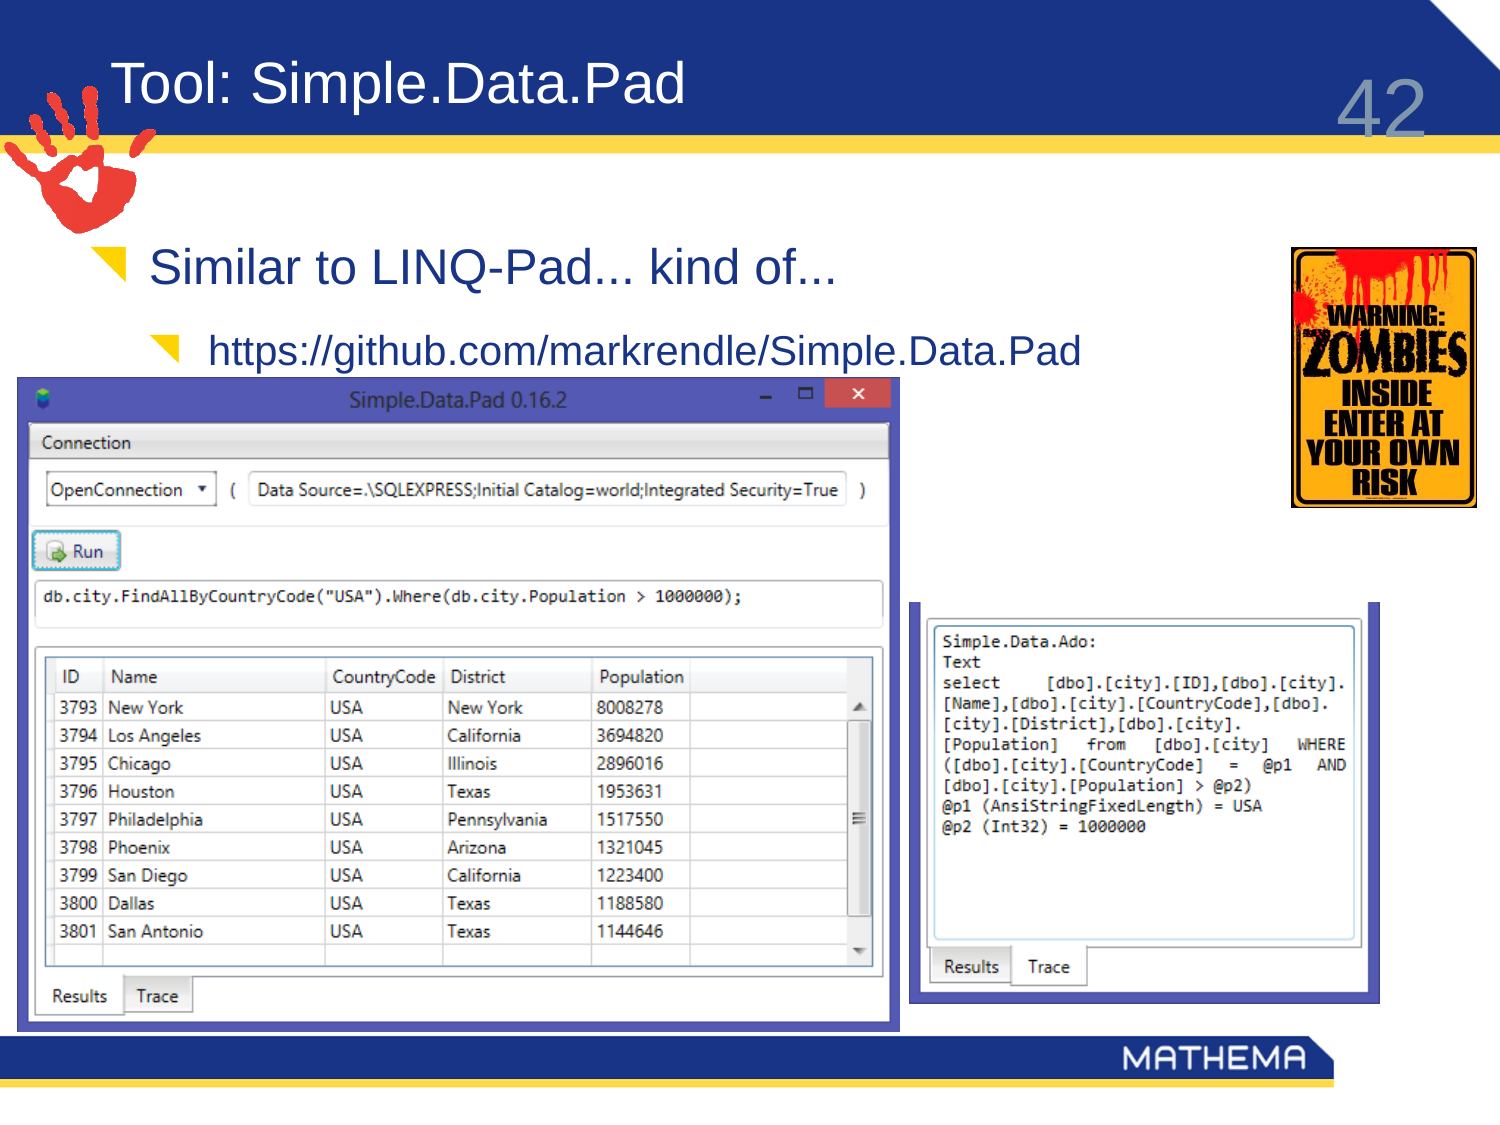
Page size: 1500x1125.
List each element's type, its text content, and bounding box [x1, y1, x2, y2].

title Tool: Simple.Data.Pad [75, 0, 1426, 174]
list Similar to LINQ-Pad... kind of... https://github.com/markrendle/Simple.Data.Pad [75, 227, 1426, 970]
picture [0, 0, 1500, 1125]
